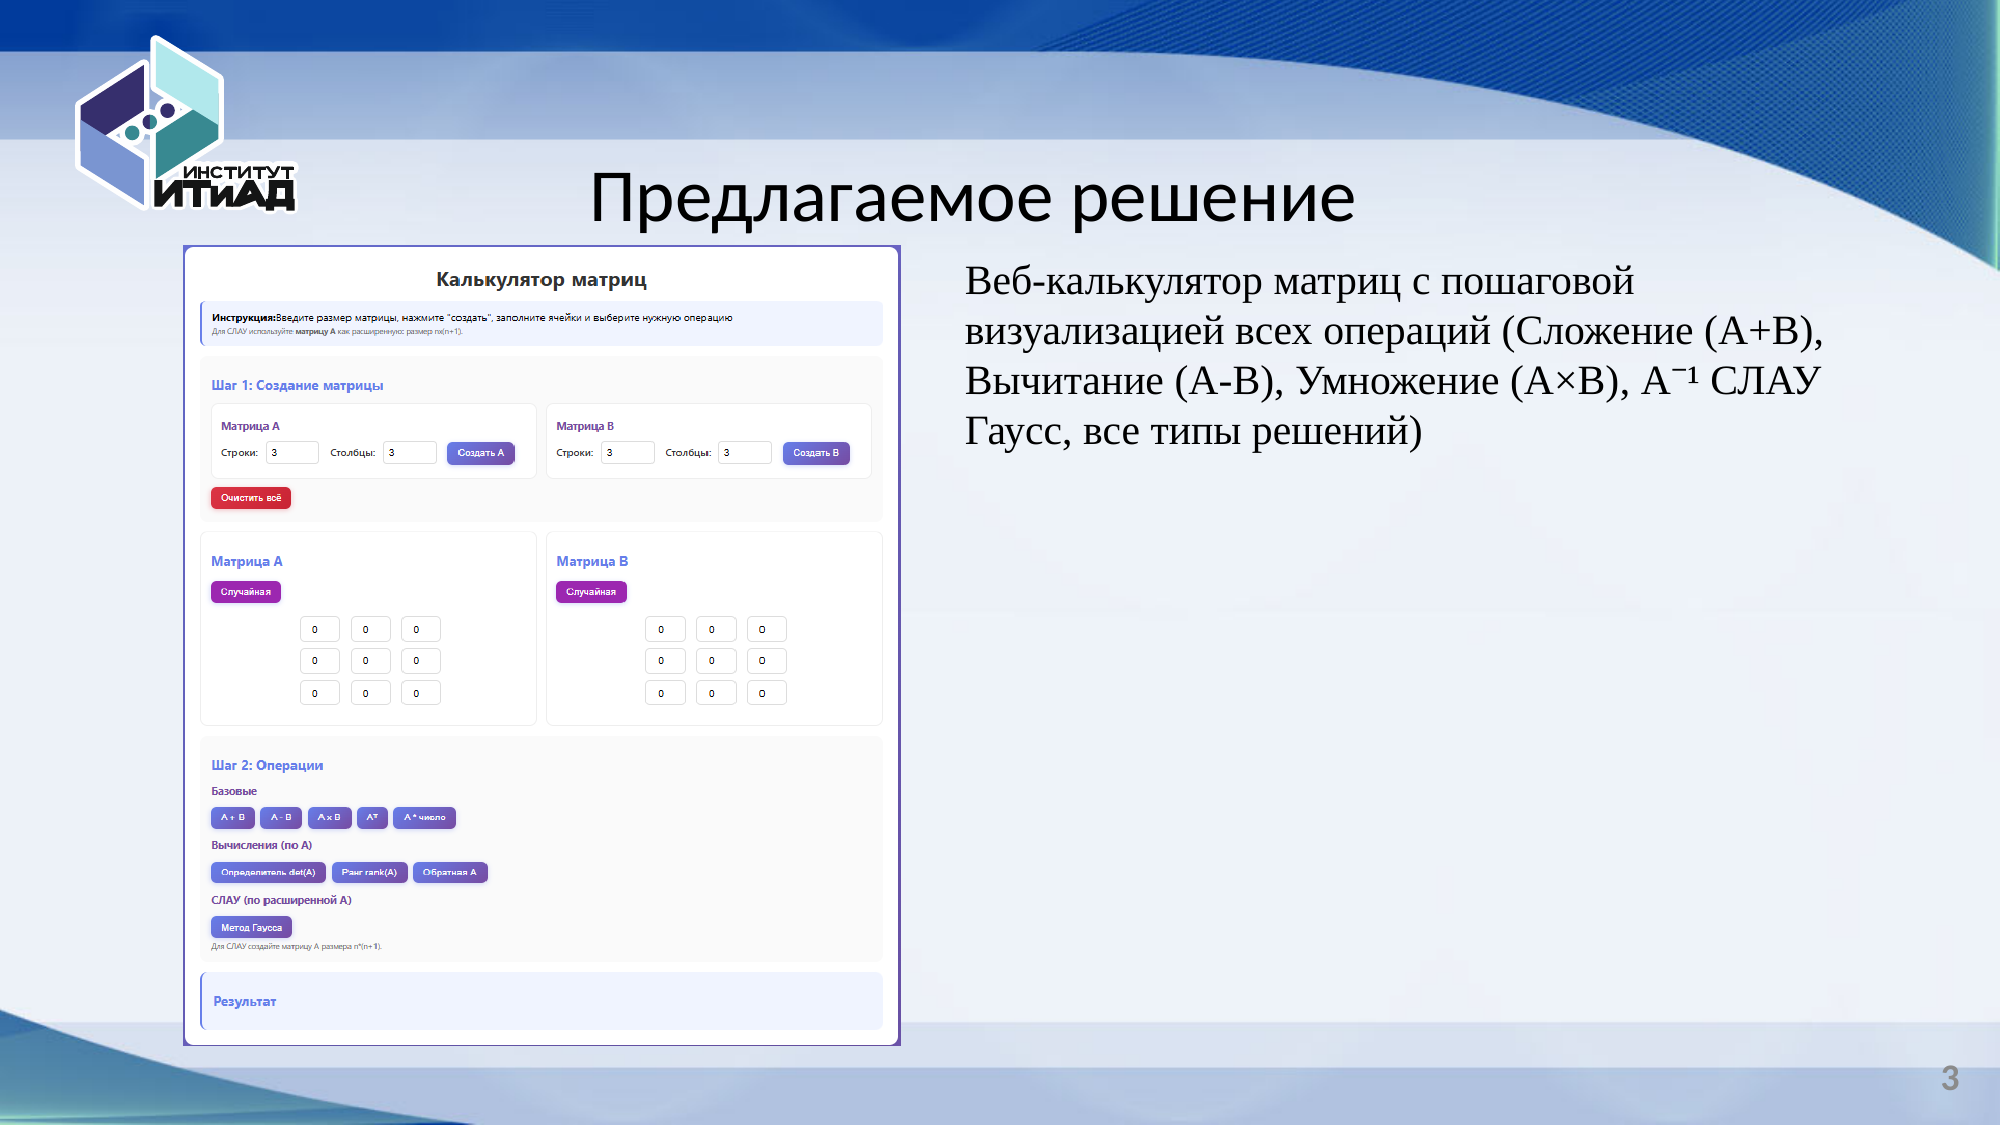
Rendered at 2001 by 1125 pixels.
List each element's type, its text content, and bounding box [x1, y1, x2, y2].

text_box Веб-калькулятор матриц с пошаговой визуализацией всех операций (Сложение (A+B), Вычитание (A-B), Умножение (A×B), A⁻¹ СЛАУ Гаусс, все типы решений) [950, 245, 1916, 461]
picture [0, 0, 2000, 1125]
text_box Предлагаемое решение [574, 139, 1525, 245]
